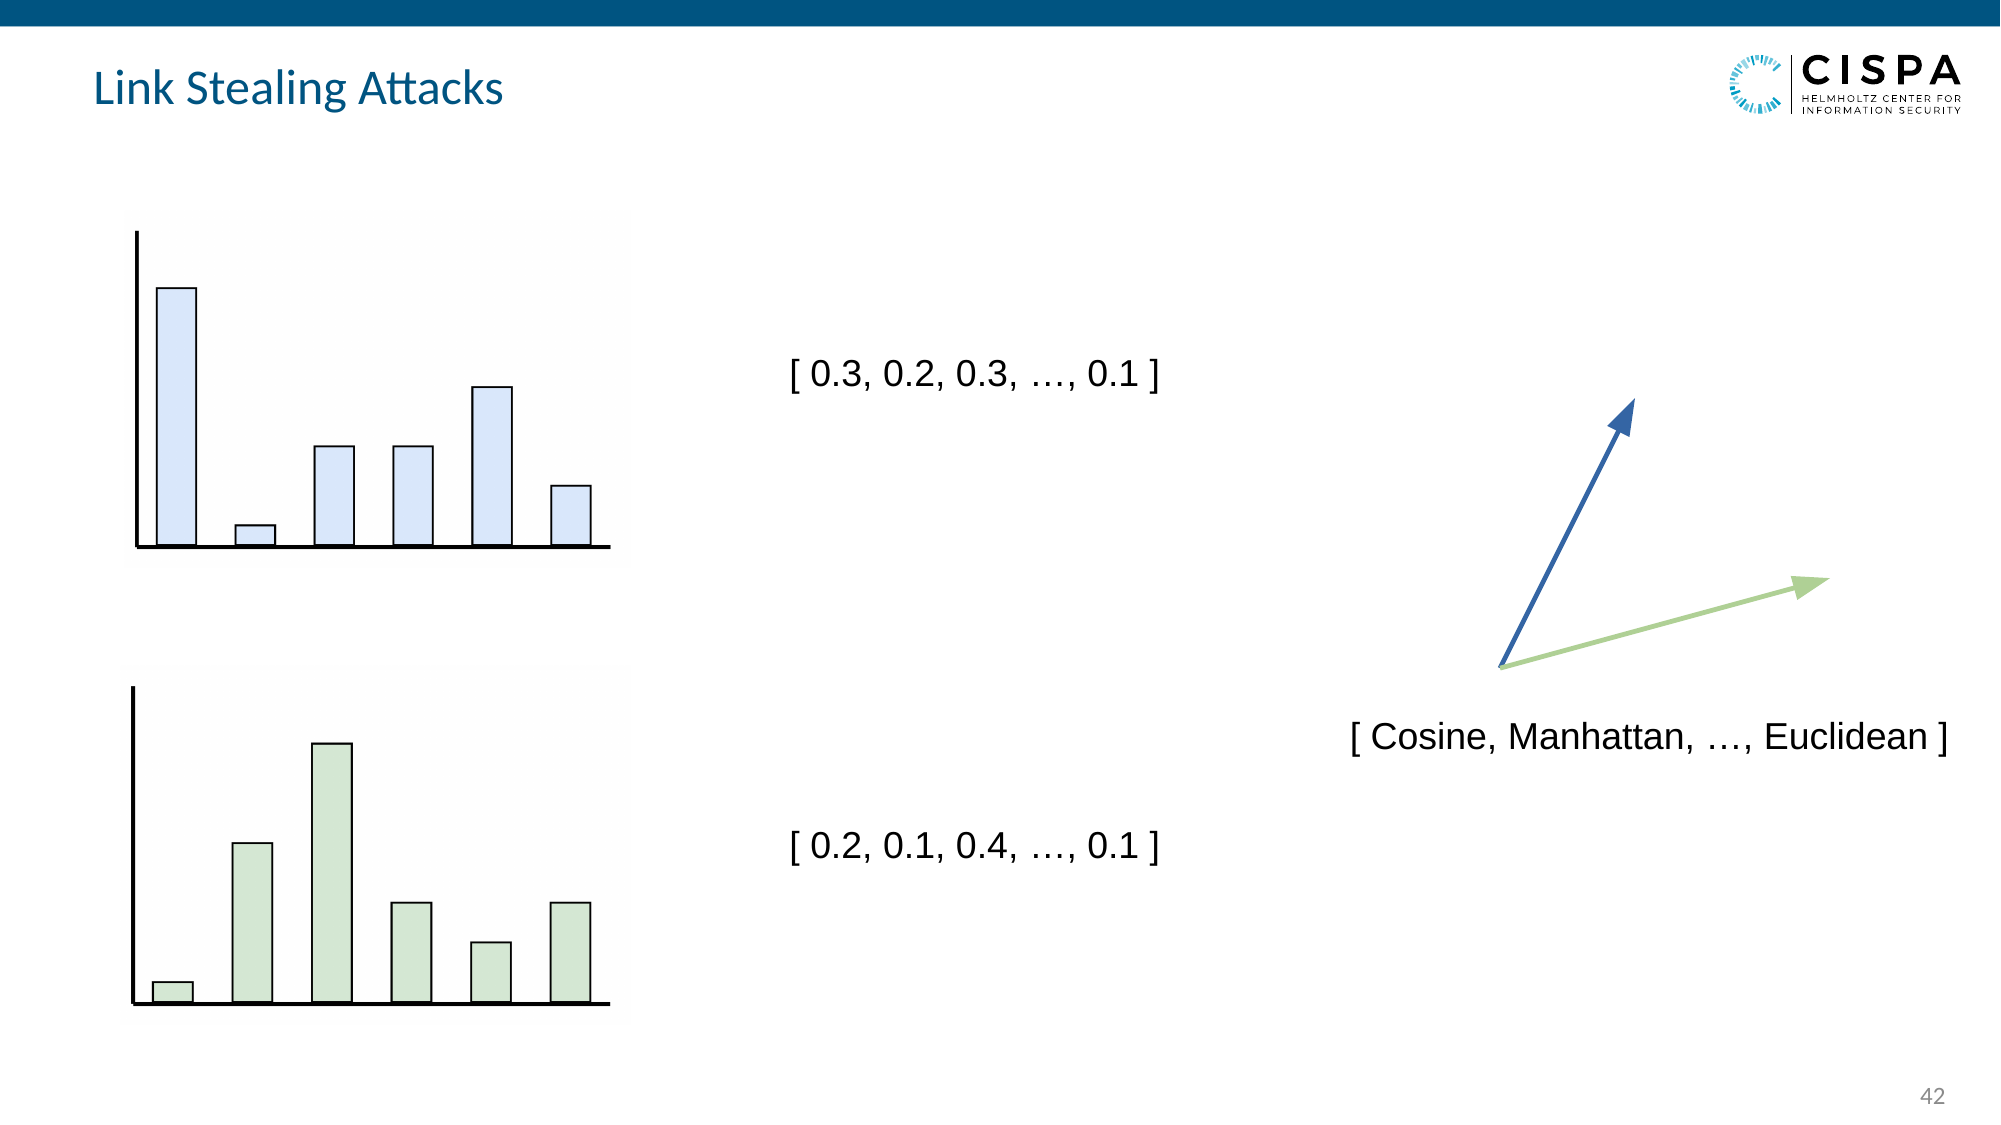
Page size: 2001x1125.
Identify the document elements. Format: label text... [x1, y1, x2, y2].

slide_number <number> [1870, 1065, 1961, 1125]
title Link Stealing Attacks [78, 38, 1699, 131]
text_box [ 0.2, 0.1, 0.4, …, 0.1 ] [774, 817, 1176, 875]
picture [120, 665, 631, 1026]
picture [124, 210, 631, 568]
text_box [ 0.3, 0.2, 0.3, …, 0.1 ] [774, 345, 1176, 402]
text_box [ Cosine, Manhattan, …, Euclidean ] [1335, 708, 1965, 766]
